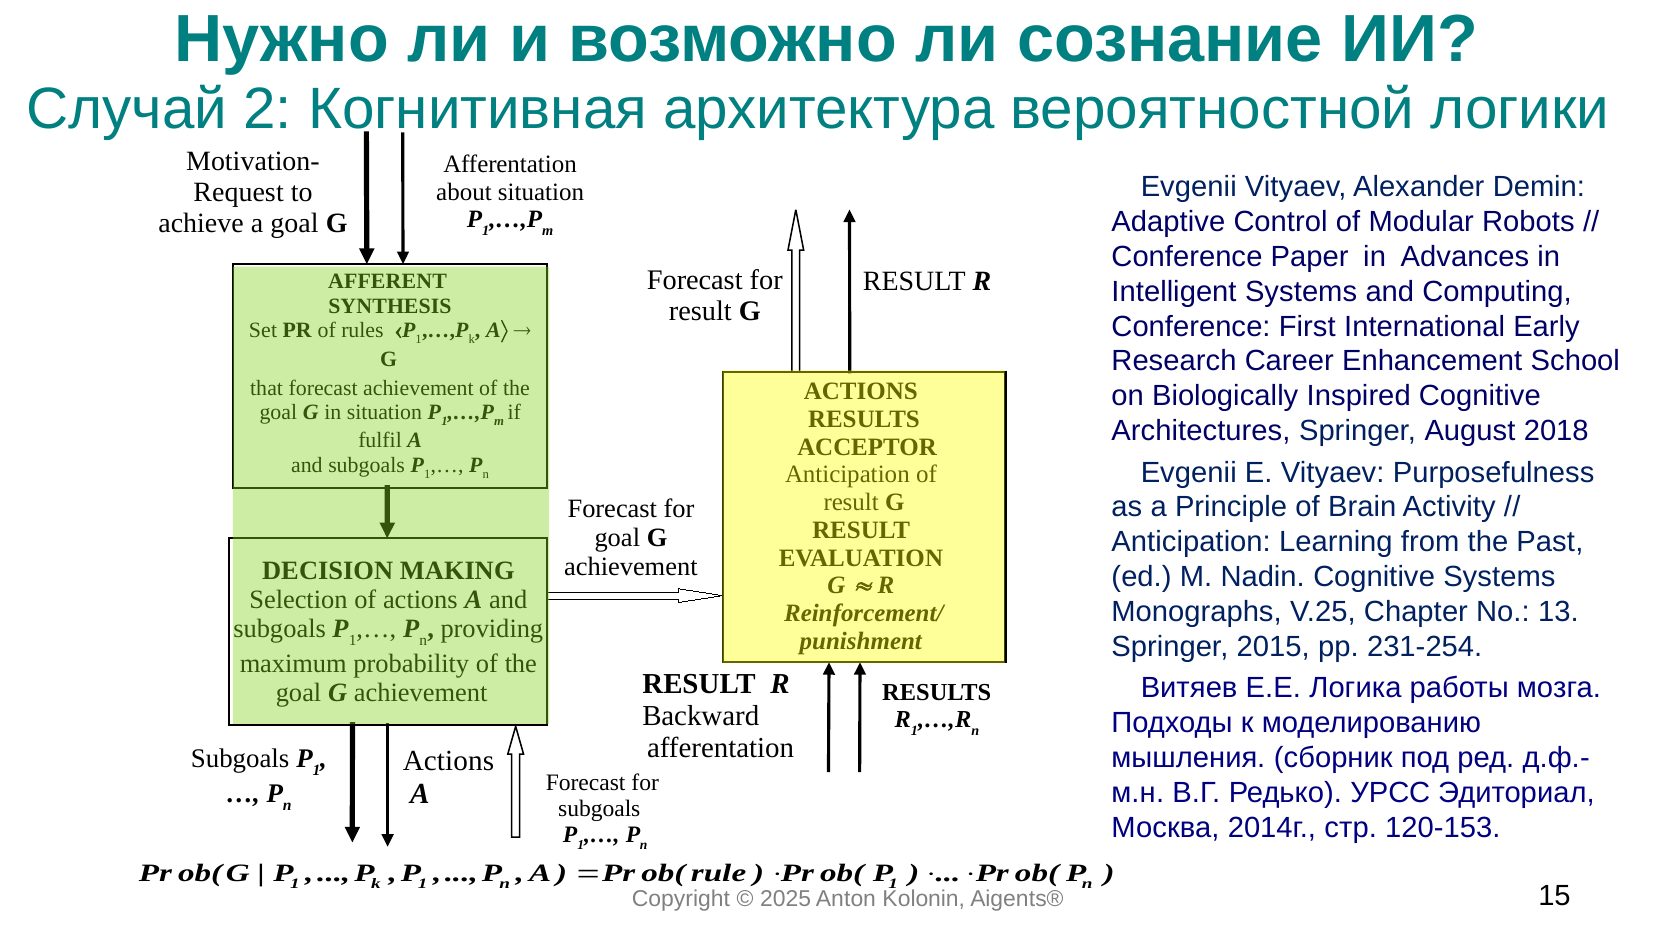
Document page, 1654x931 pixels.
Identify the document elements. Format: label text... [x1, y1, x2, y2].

text_box Actions A [402, 744, 505, 810]
text_box Forecast for result G [641, 263, 788, 327]
text_box Forecast for goal G achievement [550, 492, 719, 584]
text_box Motivation- Request to achieve a goal G [153, 150, 353, 239]
text_box RESULT R [860, 263, 1028, 299]
text_box Evgenii Vityaev, Alexander Demin: Adaptive Control of Modular Robots // Conference Paper in Advances in Intelligent Systems and Computing, Conference: First International Early Research Career Enhancement School on Biologically Inspired Cognitive Architectures, Springer, August 2018 Evgenii E. Vityaev: Purposefulness as a Principle of Brain Activity // Anticipation: Learning from the Past, (ed.) M. Nadin. Cognitive Systems Monographs, V.25, Chapter No.: 13. Springer, 2015, pp. 231-254. Витяев Е.Е. Логика работы мозга. Подходы к моделированию мышления. (сборник под ред. д.ф.-м.н. В.Г. Редько). УРСС Эдиториал, Москва, 2014г., стр. 120-153. [1096, 159, 1645, 852]
text_box Afferentation about situation P1,…,Pm [417, 150, 603, 239]
text_box [232, 209, 1005, 724]
text_box Нужно ли и возможно ли сознание ИИ? Случай 2: Когнитивная архитектура вероятностной логики [0, 0, 1654, 150]
text_box [507, 726, 524, 838]
chart [131, 856, 1121, 894]
text_box RESULTS R1,…,Rn [882, 679, 1028, 739]
text_box RESULT R Backward afferentation [625, 666, 816, 766]
text_box Forecast for subgoals P1,…, Pn [531, 767, 674, 856]
text_box Subgoals P1,…, Pn [180, 738, 337, 820]
text_box DECISION MAKING Selection of actions A and subgoals P1,…, Pn, providing maximum probability of the goal G achievement [229, 538, 349, 725]
